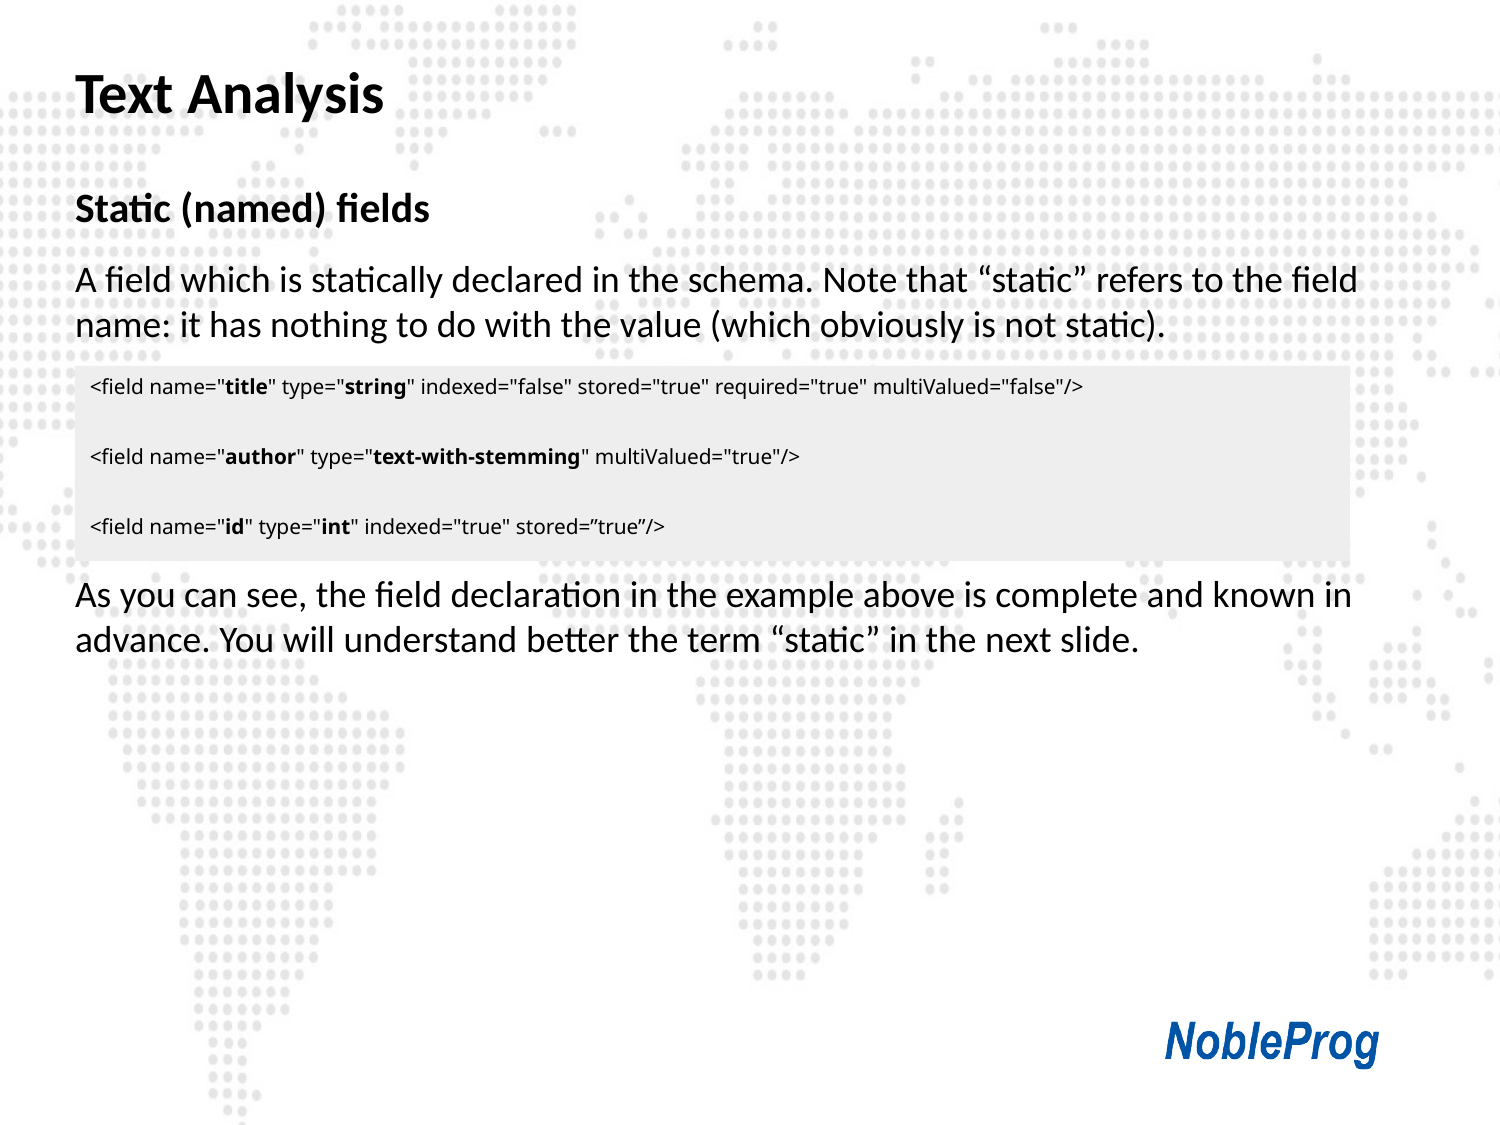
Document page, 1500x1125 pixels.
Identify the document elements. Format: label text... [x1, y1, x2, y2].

text_box Text Analysis [75, 55, 1425, 180]
text_box <field name="title" type="string" indexed="false" stored="true" required="true" multiValued="false"/> <field name="author" type="text-with-stemming" multiValued="true"/> <field name="id" type="int" indexed="true" stored=”true”/> [74, 365, 1350, 561]
text_box A field which is statically declared in the schema. Note that “static” refers to the field name: it has nothing to do with the value (which obviously is not static). As you can see, the field declaration in the example above is complete and known in advance. You will understand better the term “static” in the next slide. [75, 255, 1425, 993]
text_box Static (named) fields [75, 180, 1425, 255]
picture [0, 0, 1500, 1125]
